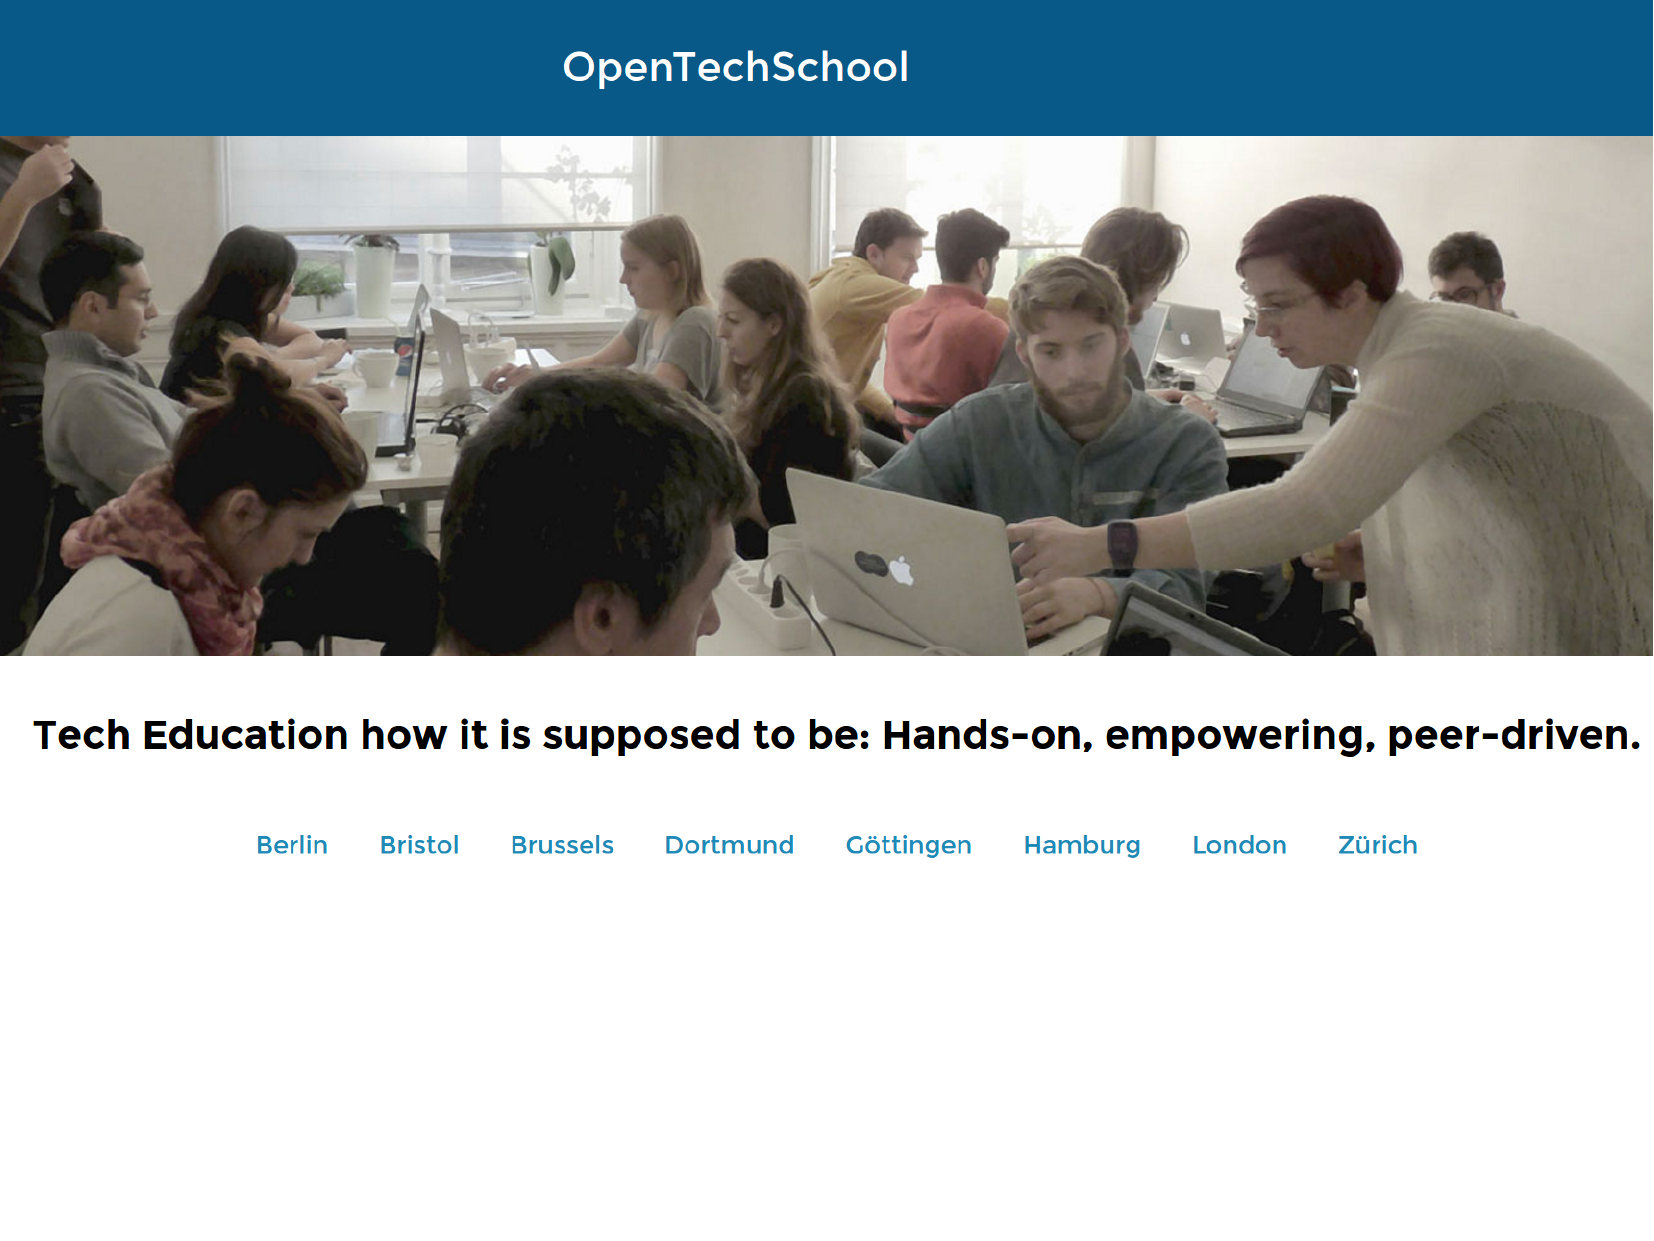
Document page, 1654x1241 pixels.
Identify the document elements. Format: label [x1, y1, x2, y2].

picture [0, 0, 1653, 931]
